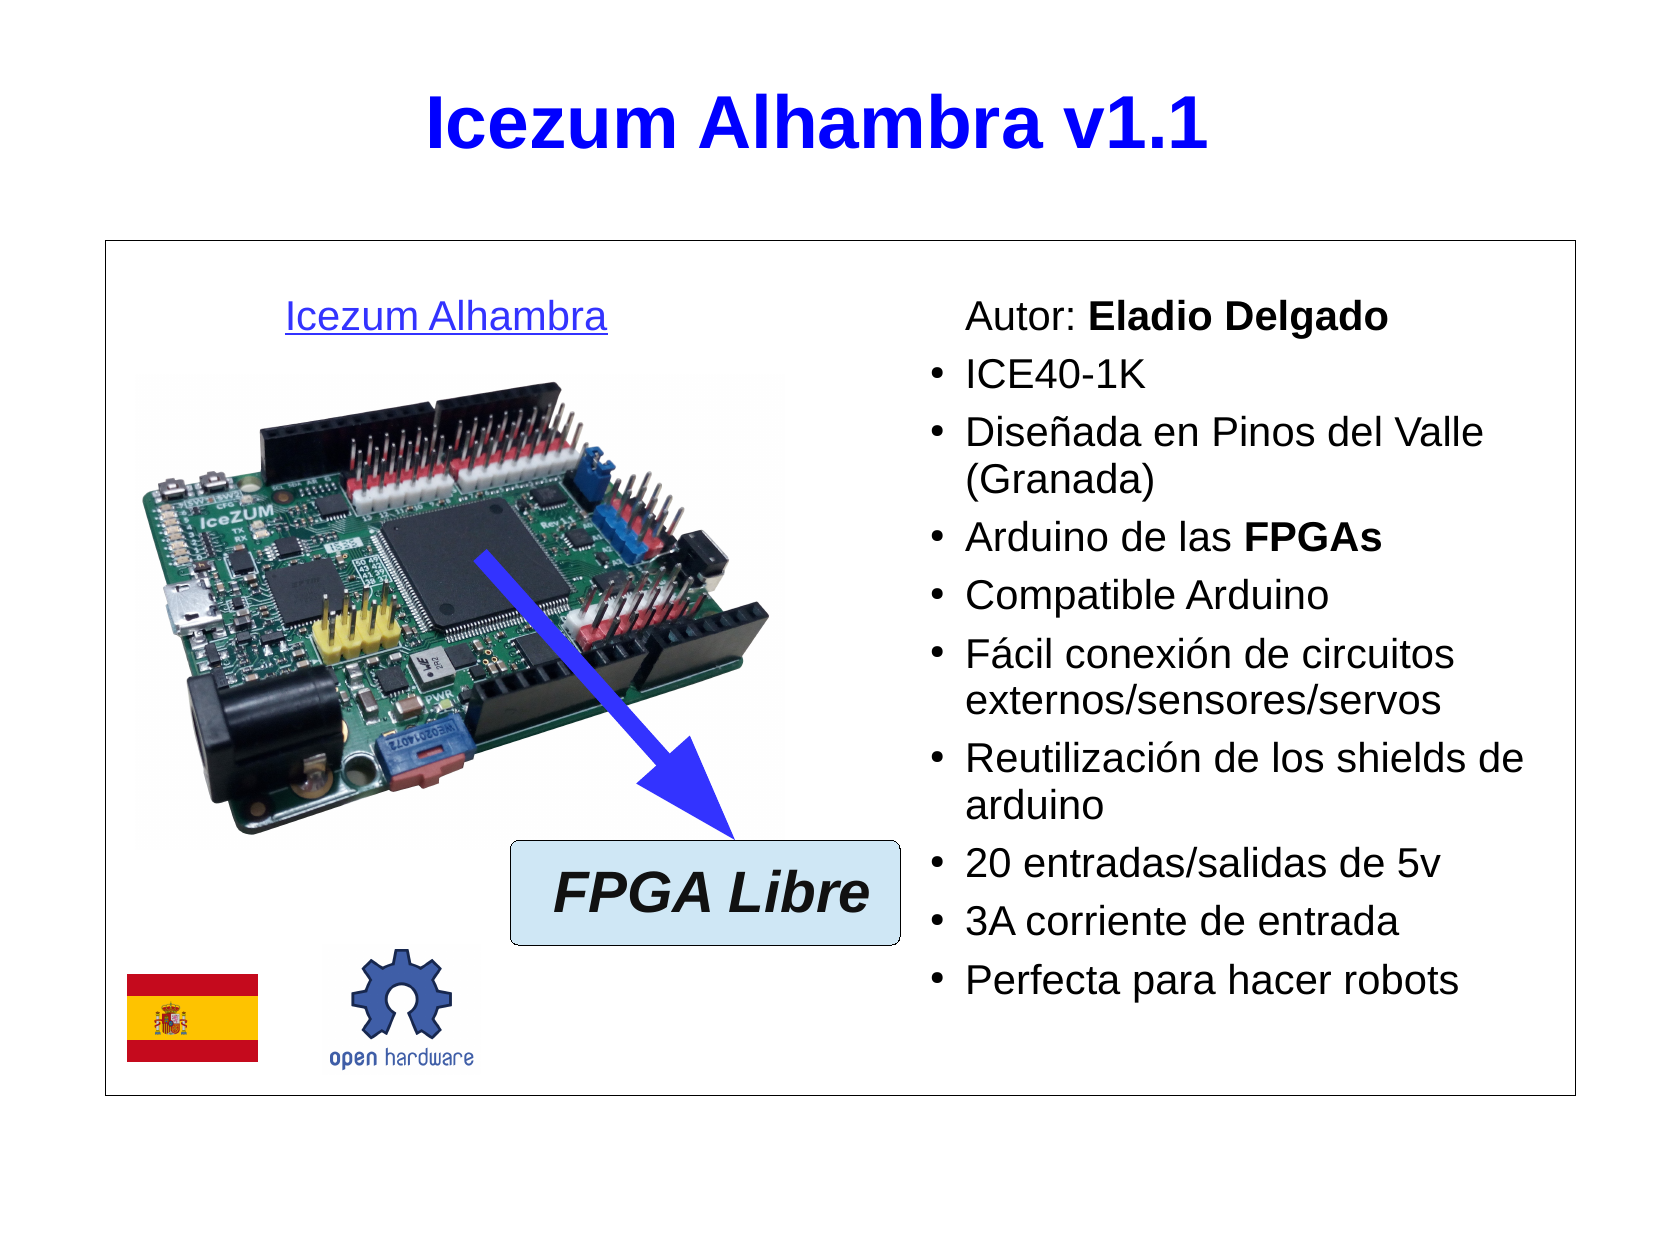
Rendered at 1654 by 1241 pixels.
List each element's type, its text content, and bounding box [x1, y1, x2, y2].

text_box Icezum Alhambra [270, 285, 646, 361]
text_box [105, 240, 1576, 1096]
text_box Icezum Alhambra v1.1 [90, 73, 1546, 211]
picture [322, 944, 481, 1075]
text_box Autor: Eladio Delgado ICE40-1K Diseñada en Pinos del Valle (Granada) Arduino de las FPGAs Compatible Arduino Fácil conexión de circuitos externos/sensores/servos Reutilización de los shields de arduino 20 entradas/salidas de 5v 3A corriente de entrada Perfecta para hacer robots [915, 285, 1561, 1069]
text_box FPGA Libre [540, 839, 886, 946]
picture [127, 974, 258, 1063]
picture [135, 374, 785, 850]
